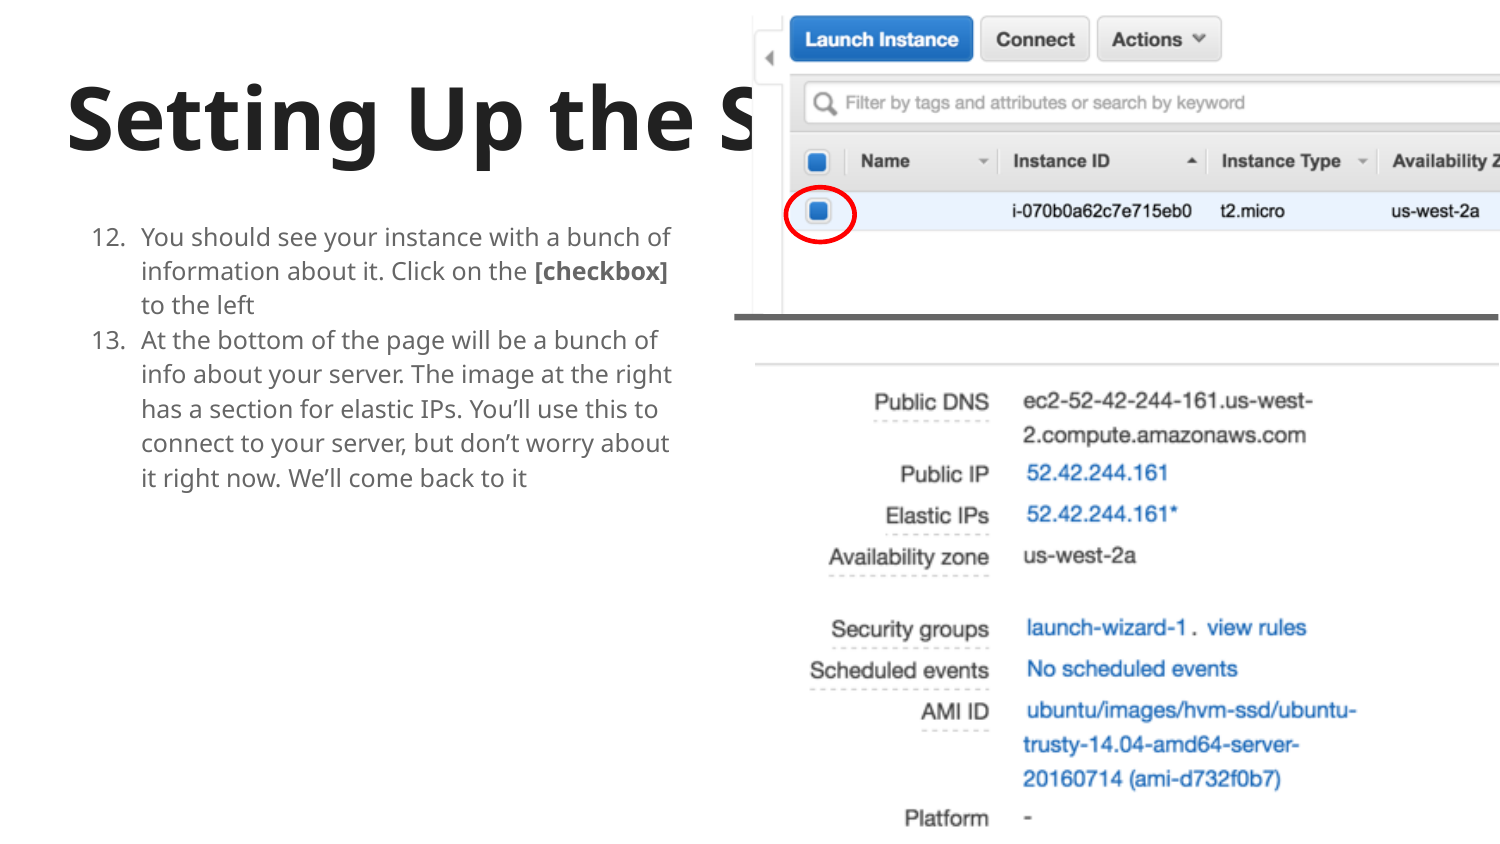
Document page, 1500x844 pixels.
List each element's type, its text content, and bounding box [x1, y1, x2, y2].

title Setting Up the Server [51, 48, 751, 180]
list You should see your instance with a bunch of information about it. Click on the [checkbox] to the left At the bottom of the page will be a bunch of info about your server. The image at the right has a section for elastic IPs. You’ll use this to connect to your server, but don’t worry about it right now. We’ll come back to it [51, 201, 708, 750]
picture [751, 0, 1500, 318]
picture [755, 321, 1499, 844]
